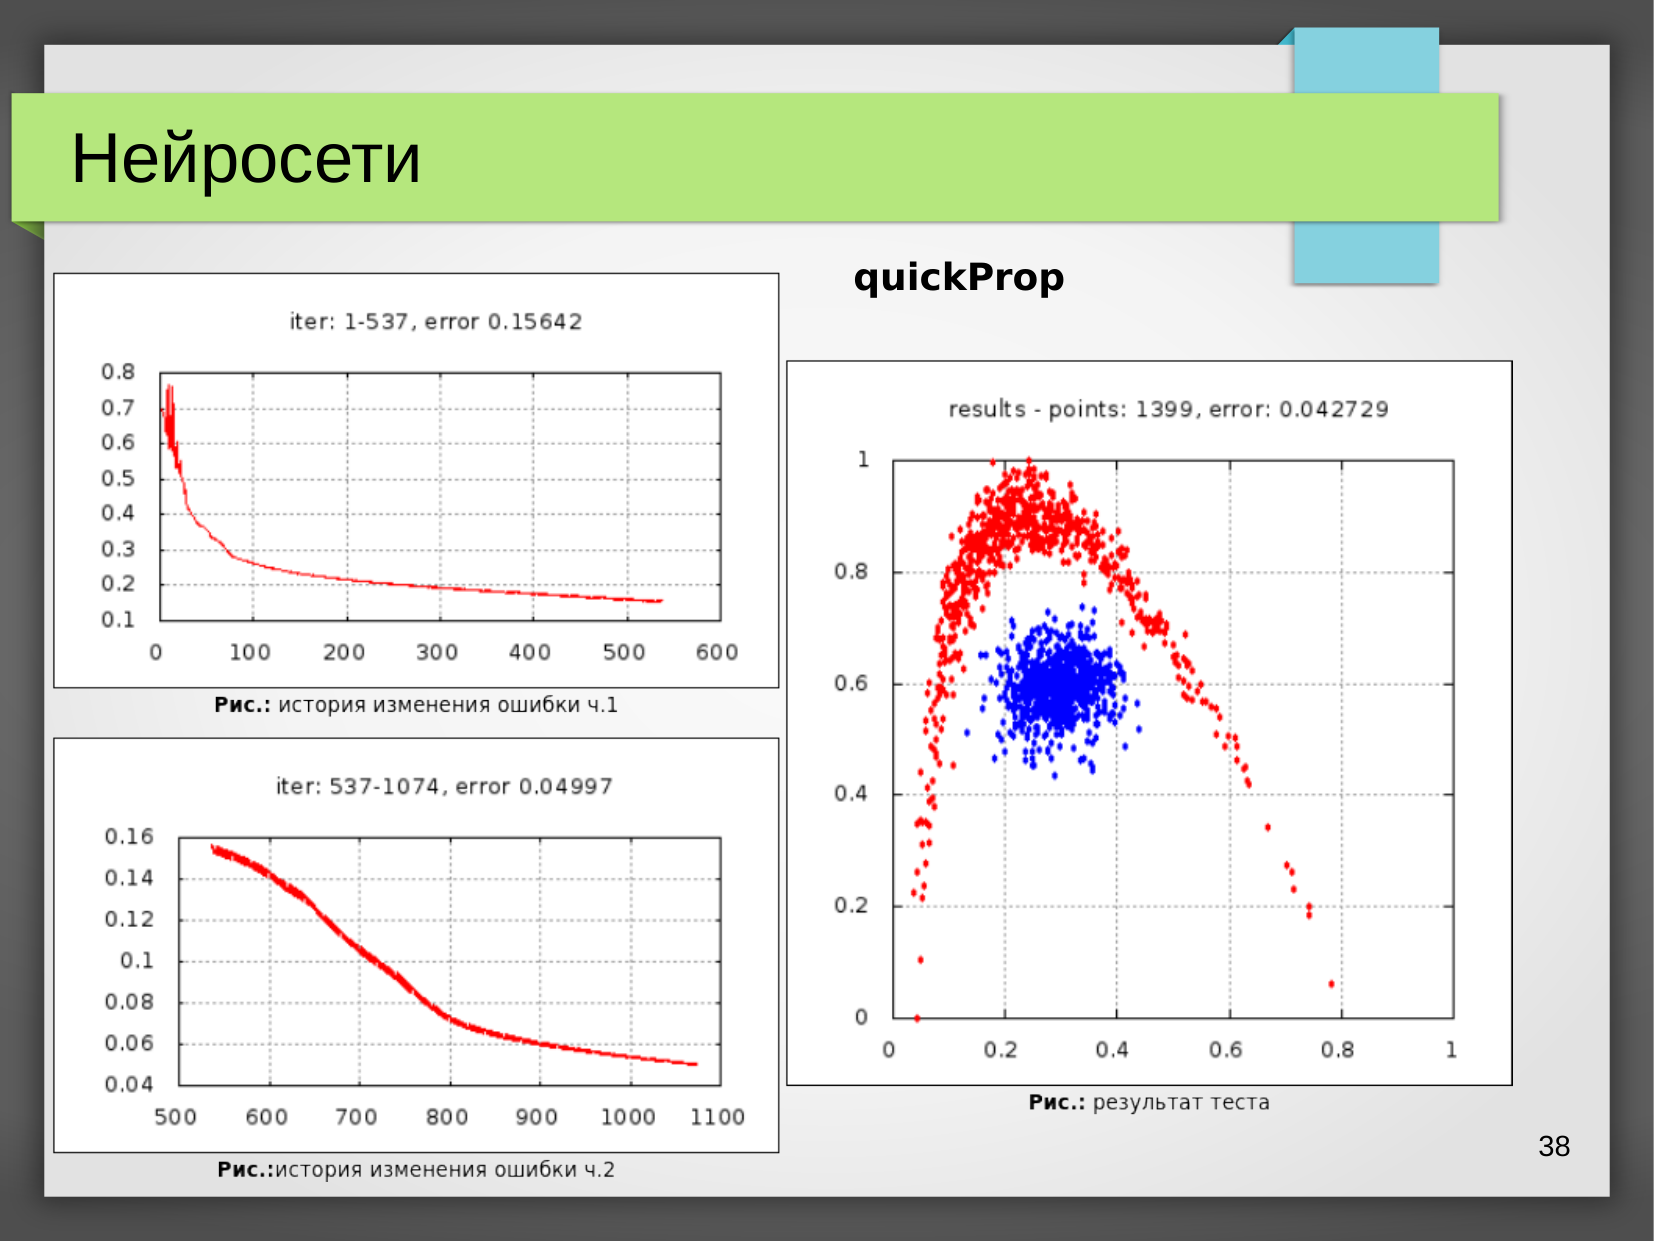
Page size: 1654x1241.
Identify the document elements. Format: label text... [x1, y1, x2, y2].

text_box quickProp [838, 248, 1081, 308]
picture [0, 0, 1654, 1241]
title Нейросети [70, 118, 1205, 199]
